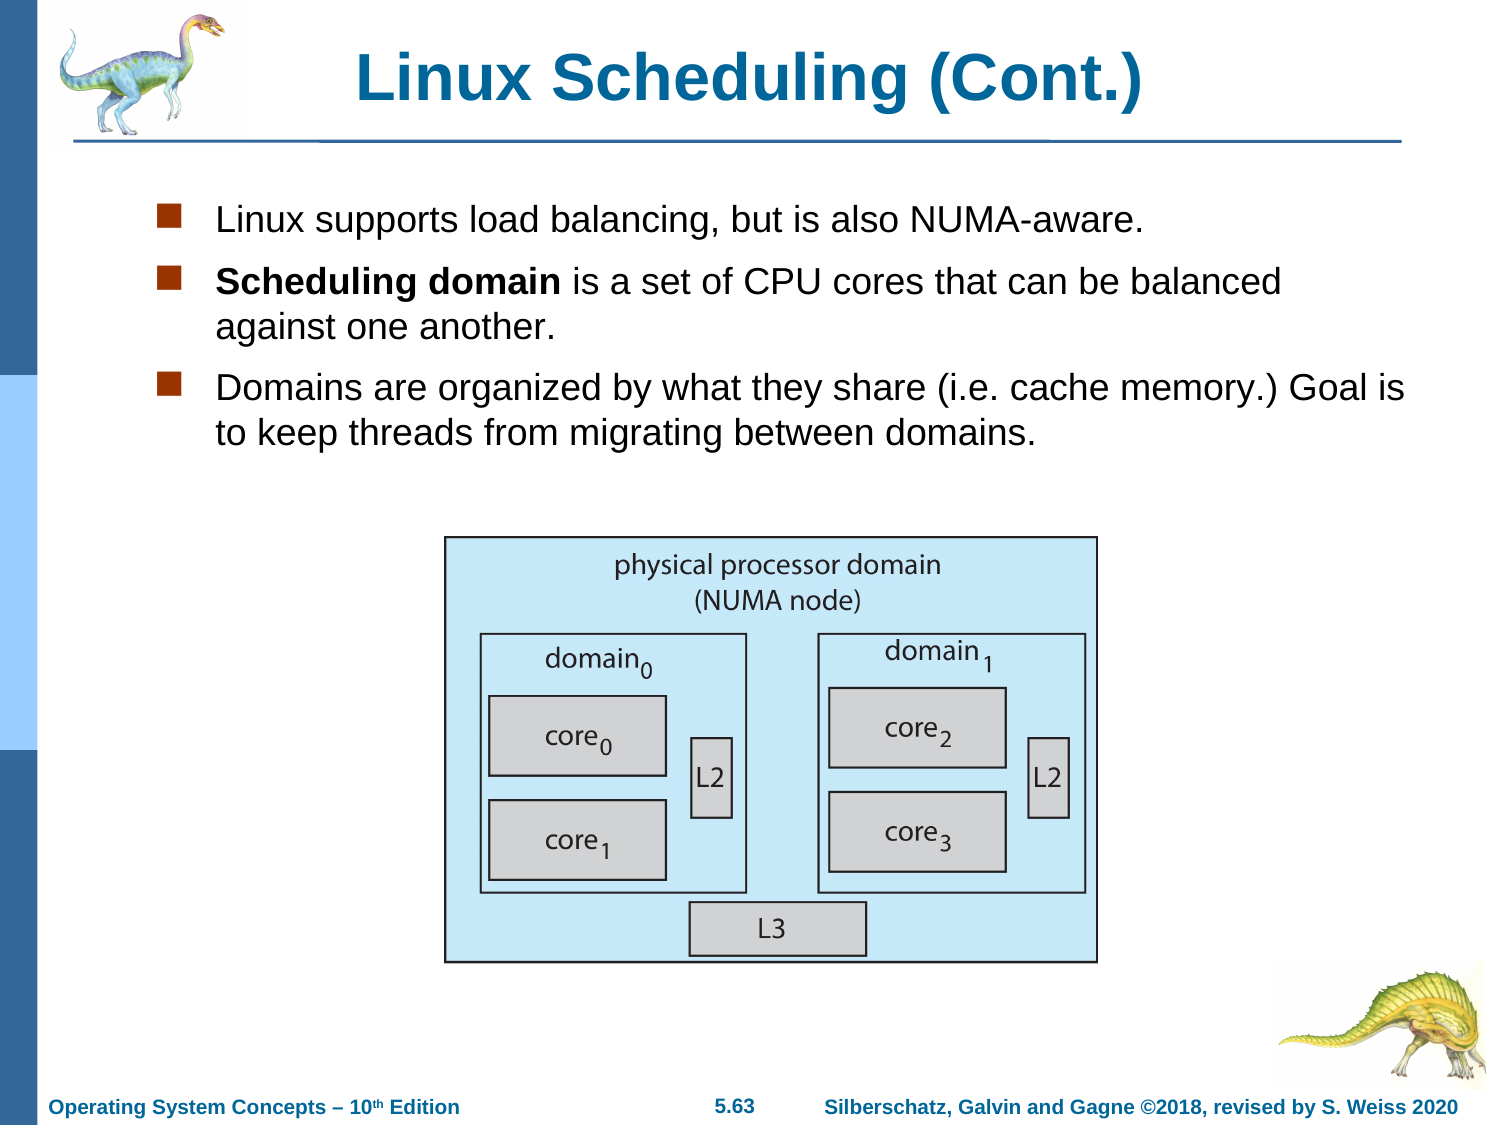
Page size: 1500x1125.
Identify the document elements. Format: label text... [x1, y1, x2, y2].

text_box Linux supports load balancing, but is also NUMA-aware. Scheduling domain is a set of CPU cores that can be balanced against one another. Domains are organized by what they share (i.e. cache memory.) Goal is to keep threads from migrating between domains. [144, 187, 1423, 932]
picture [1141, 1099, 1149, 1104]
picture [1275, 959, 1486, 1090]
picture [46, 0, 243, 149]
picture [444, 536, 1098, 968]
text_box Linux Scheduling (Cont.) [75, 26, 1426, 122]
